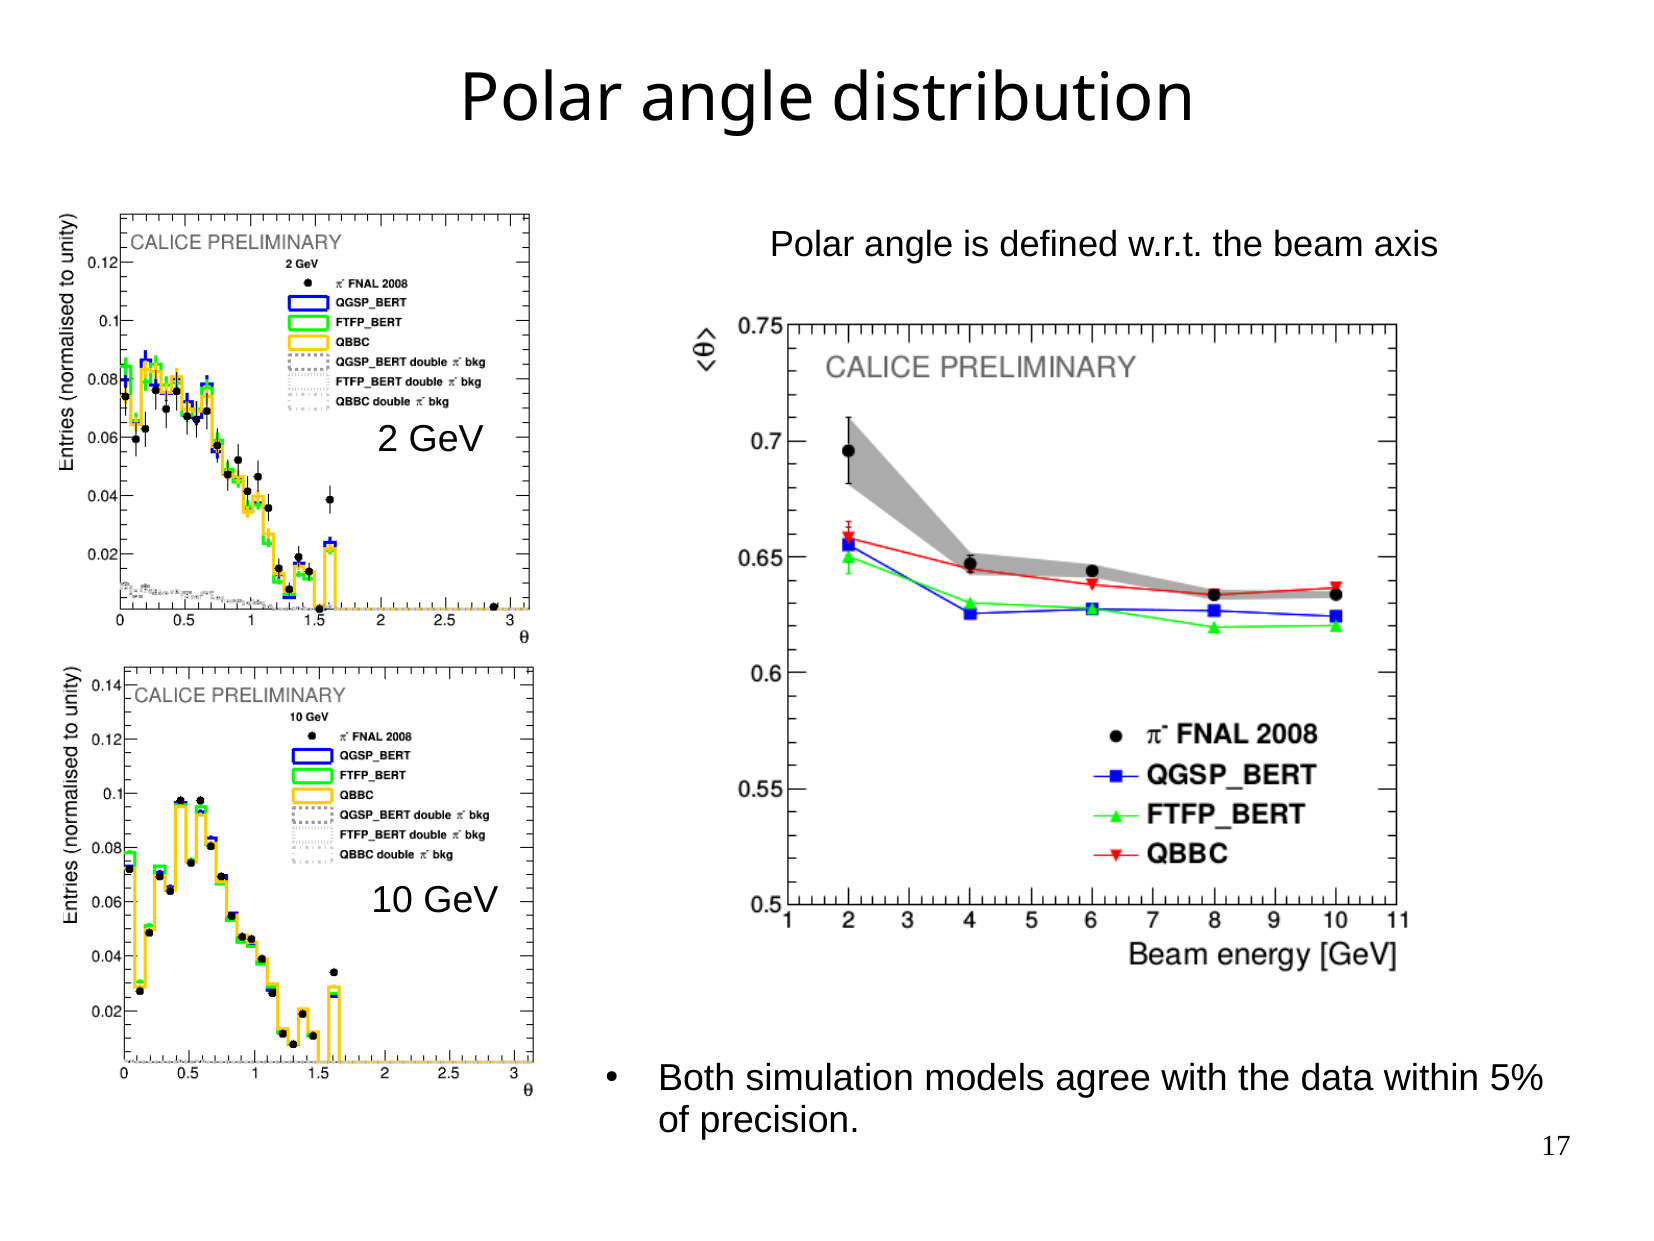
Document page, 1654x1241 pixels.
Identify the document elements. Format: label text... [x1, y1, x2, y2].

picture [677, 245, 1469, 976]
title Polar angle distribution [85, 52, 1571, 138]
text_box 2 GeV [362, 410, 499, 468]
text_box 10 GeV [356, 870, 514, 928]
picture [59, 168, 548, 1109]
list Both simulation models agree with the data within 5% of precision. [587, 1056, 1571, 1216]
list Polar angle is defined w.r.t. the beam axis [701, 223, 1453, 269]
